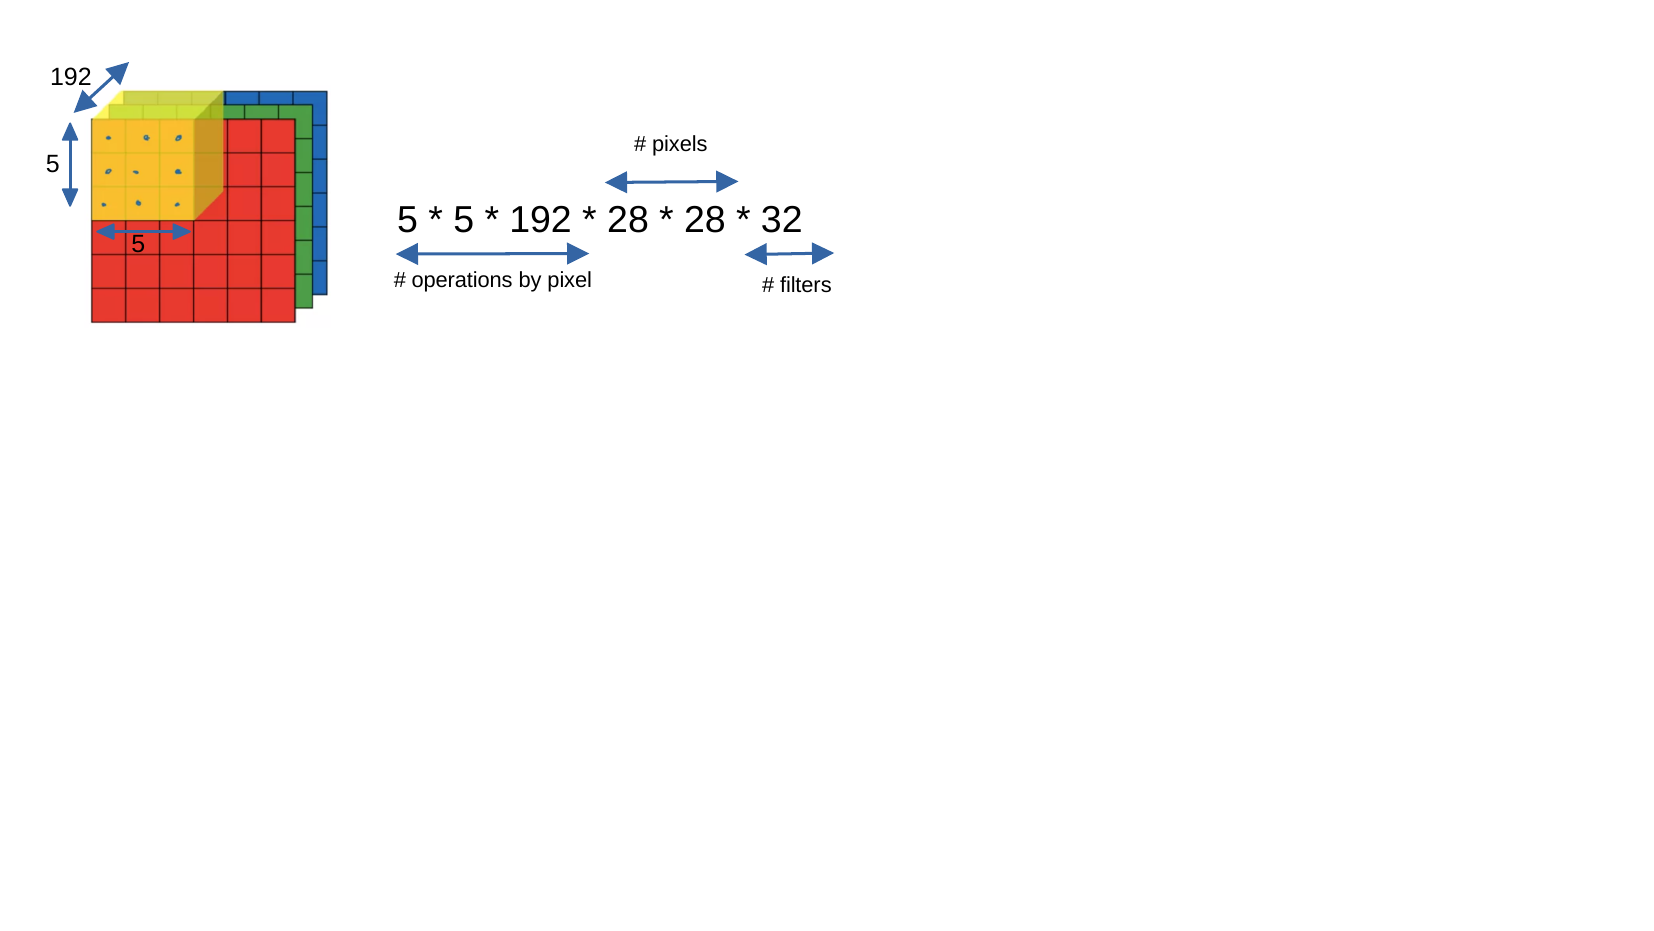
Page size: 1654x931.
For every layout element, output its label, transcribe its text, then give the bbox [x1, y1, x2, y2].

text_box 5 [31, 141, 61, 185]
text_box 192 [25, 55, 117, 99]
text_box # filters [676, 265, 917, 306]
picture [84, 85, 331, 328]
text_box 5 * 5 * 192 * 28 * 28 * 32 [382, 190, 818, 248]
text_box # operations by pixel [373, 260, 613, 302]
text_box 5 [117, 222, 147, 266]
text_box # pixels [550, 124, 791, 165]
